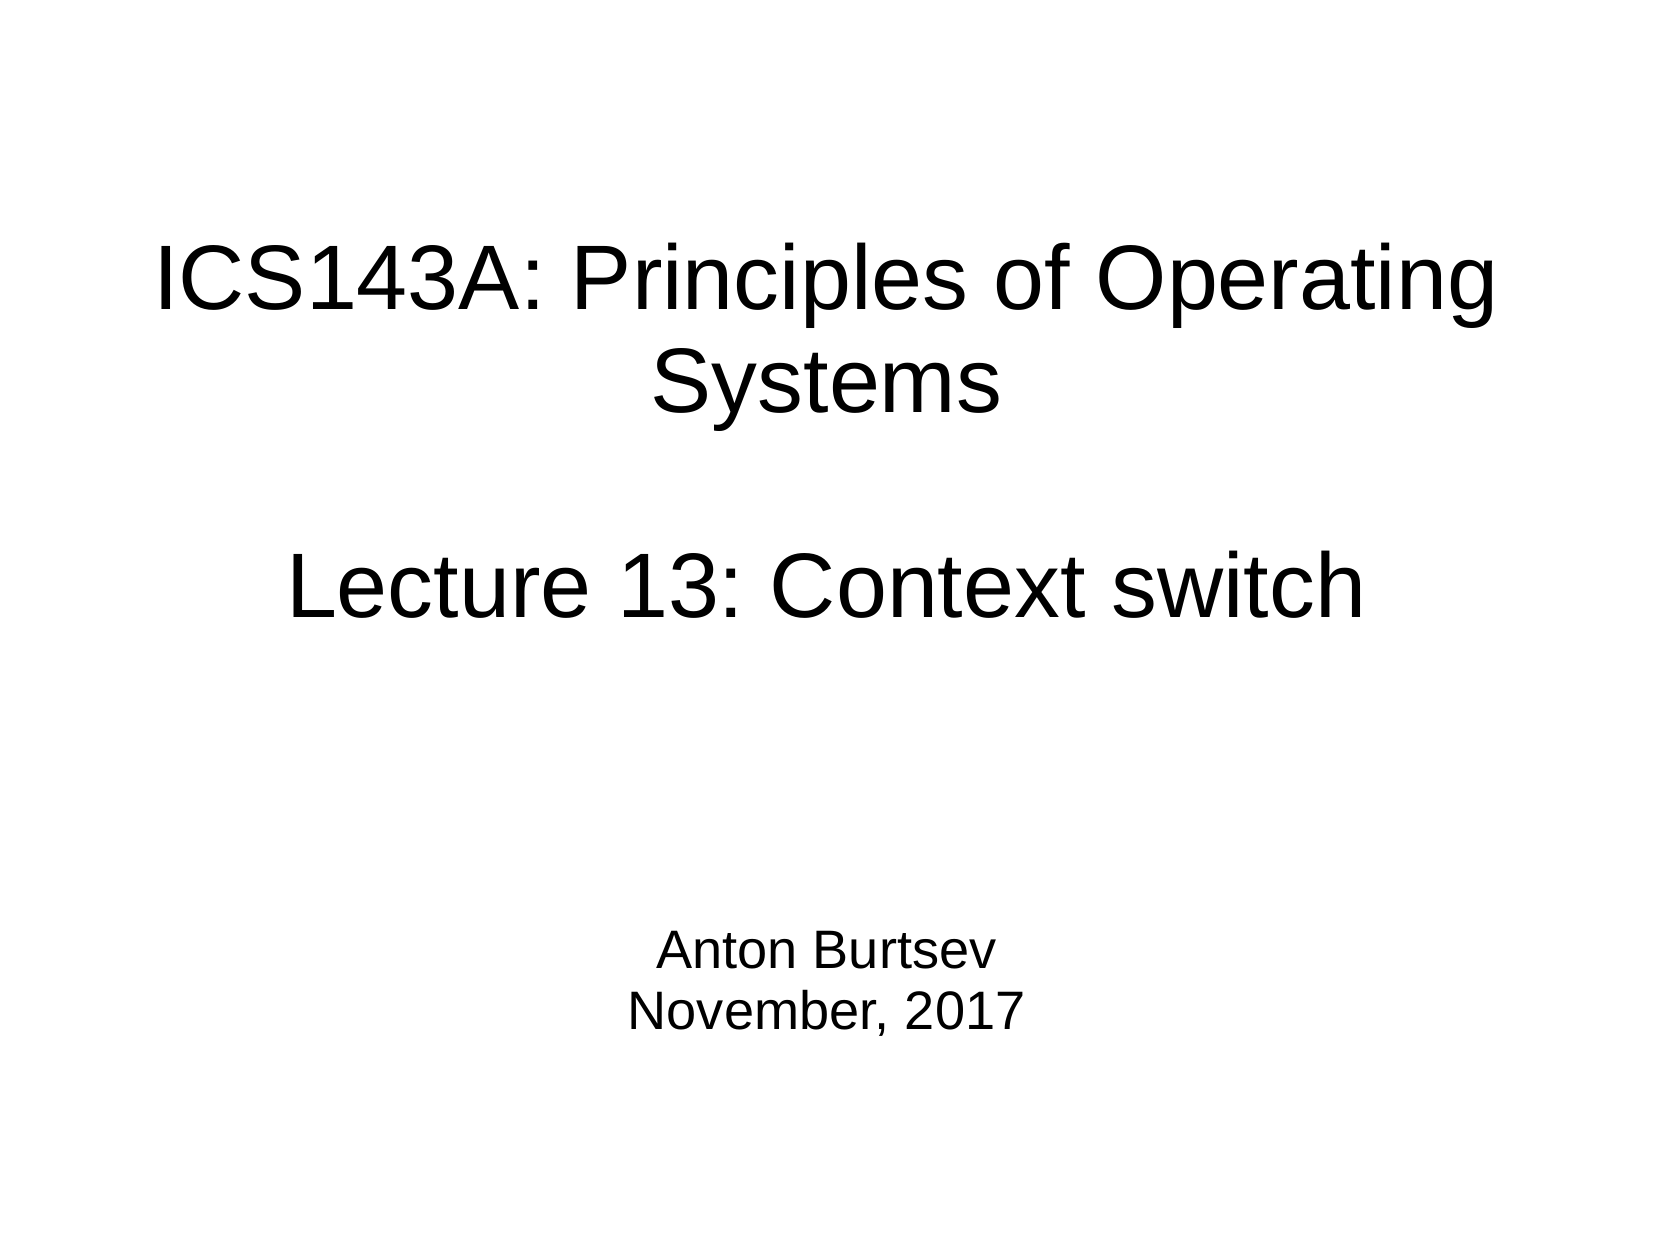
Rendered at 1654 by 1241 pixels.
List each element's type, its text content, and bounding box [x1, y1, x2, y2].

title ICS143A: Principles of Operating Systems Lecture 13: Context switch [82, 113, 1571, 637]
subtitle Anton Burtsev November, 2017 [82, 637, 1571, 1109]
